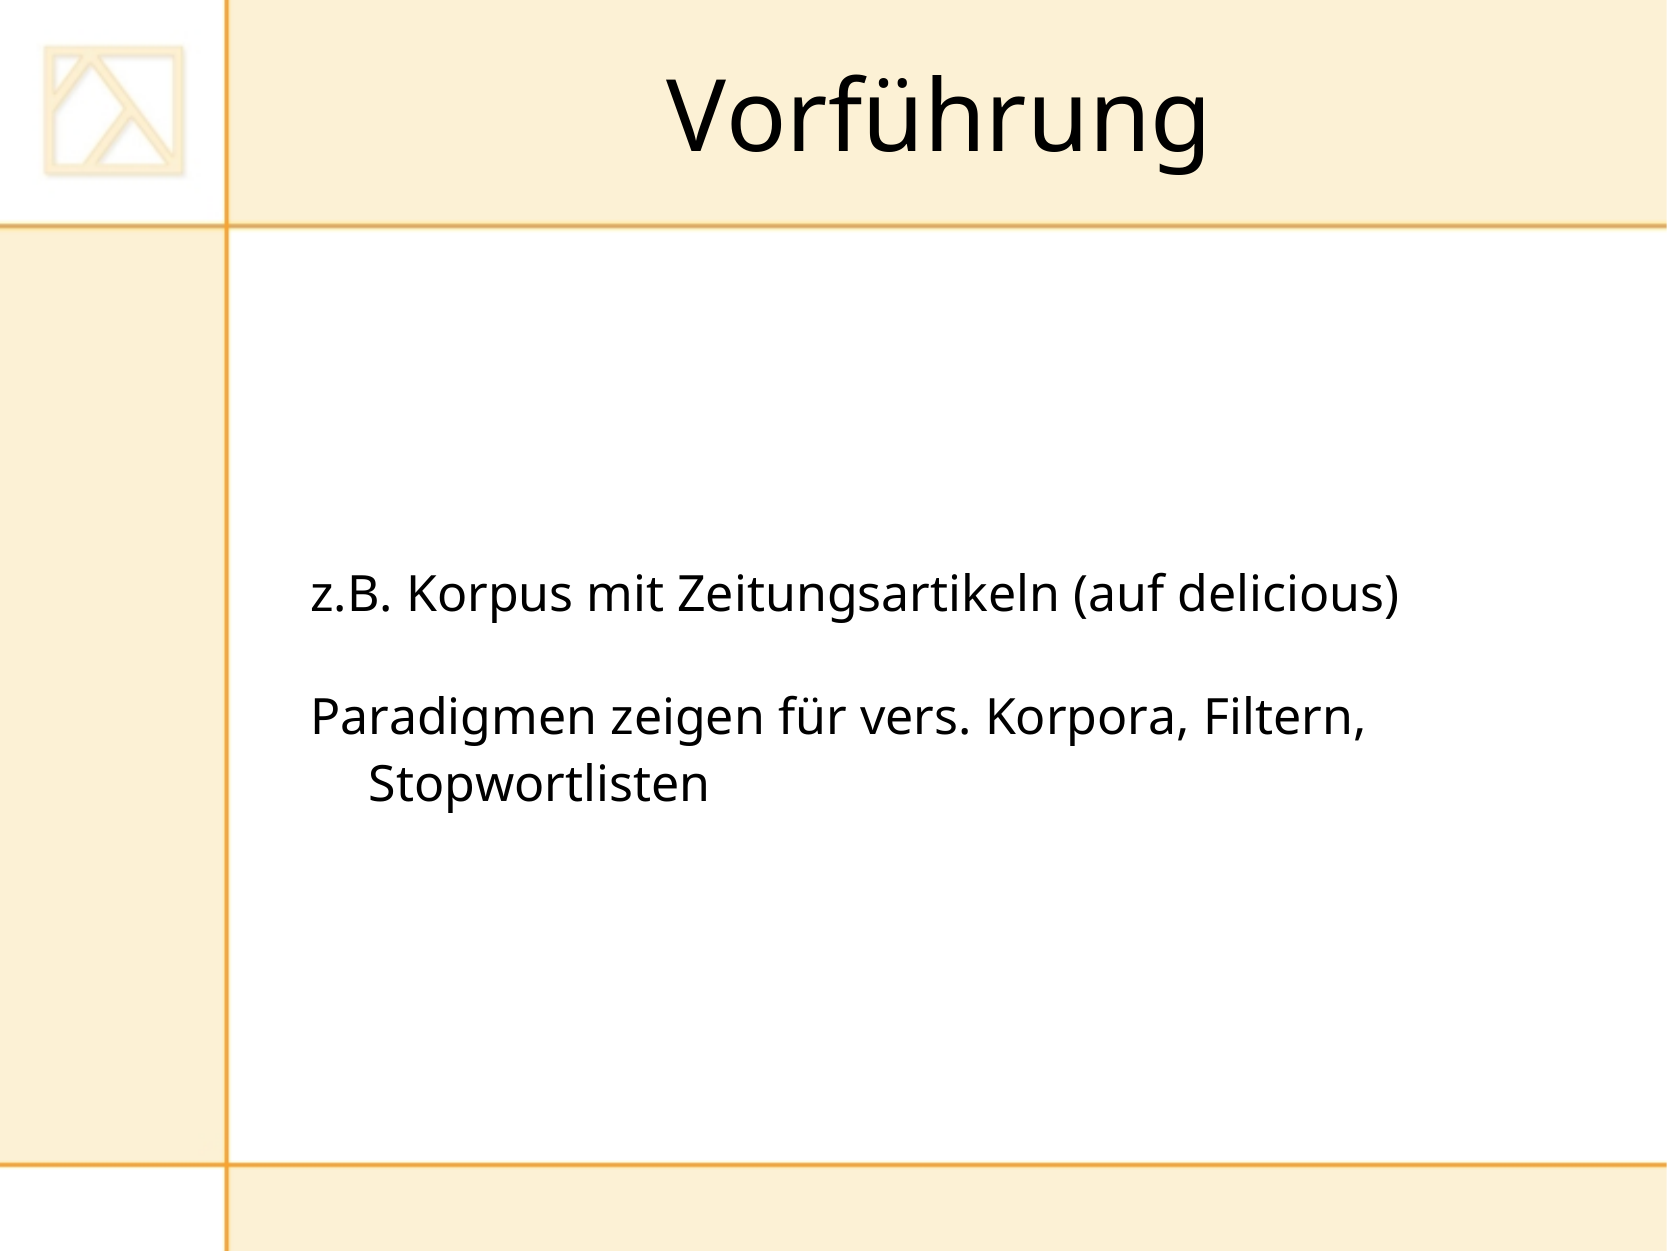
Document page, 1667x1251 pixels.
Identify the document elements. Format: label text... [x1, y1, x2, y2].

picture [0, 0, 1667, 1251]
title Vorführung [268, 0, 1611, 185]
list z.B. Korpus mit Zeitungsartikeln (auf delicious) Paradigmen zeigen für vers. Korpora, Filtern, Stopwortlisten [268, 185, 1611, 1188]
